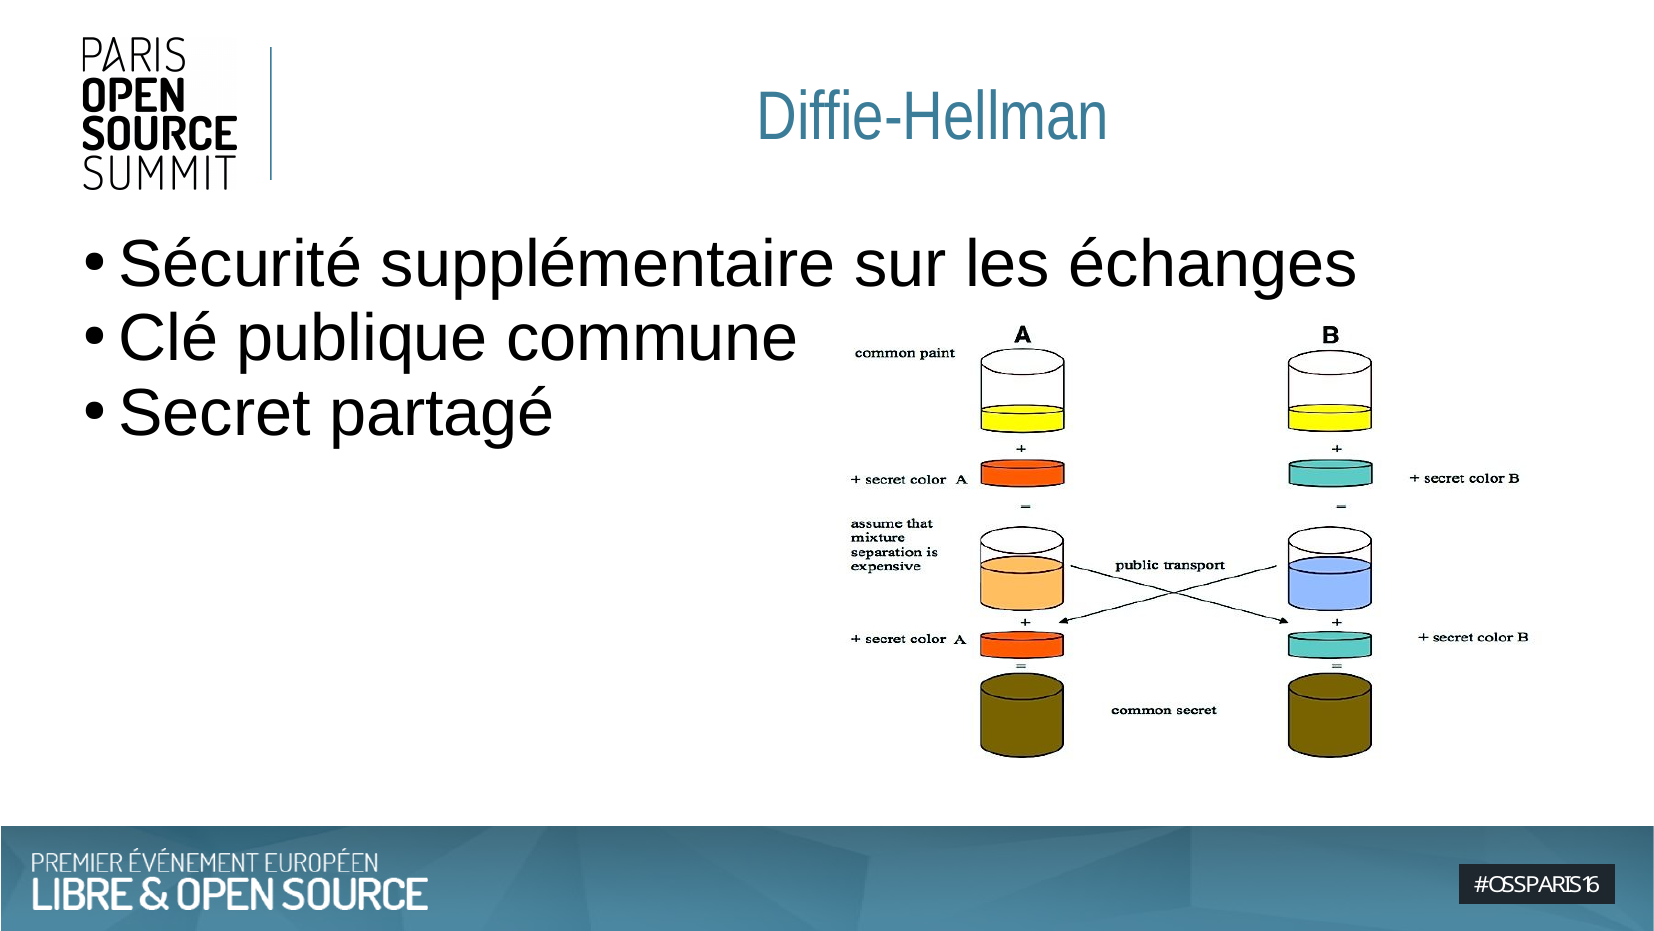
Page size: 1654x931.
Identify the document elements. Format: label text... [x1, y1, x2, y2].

subtitle Sécurité supplémentaire sur les échanges Clé publique commune Secret partagé [82, 217, 1571, 758]
title Diffie-Hellman [295, 37, 1571, 193]
picture [838, 318, 1571, 814]
